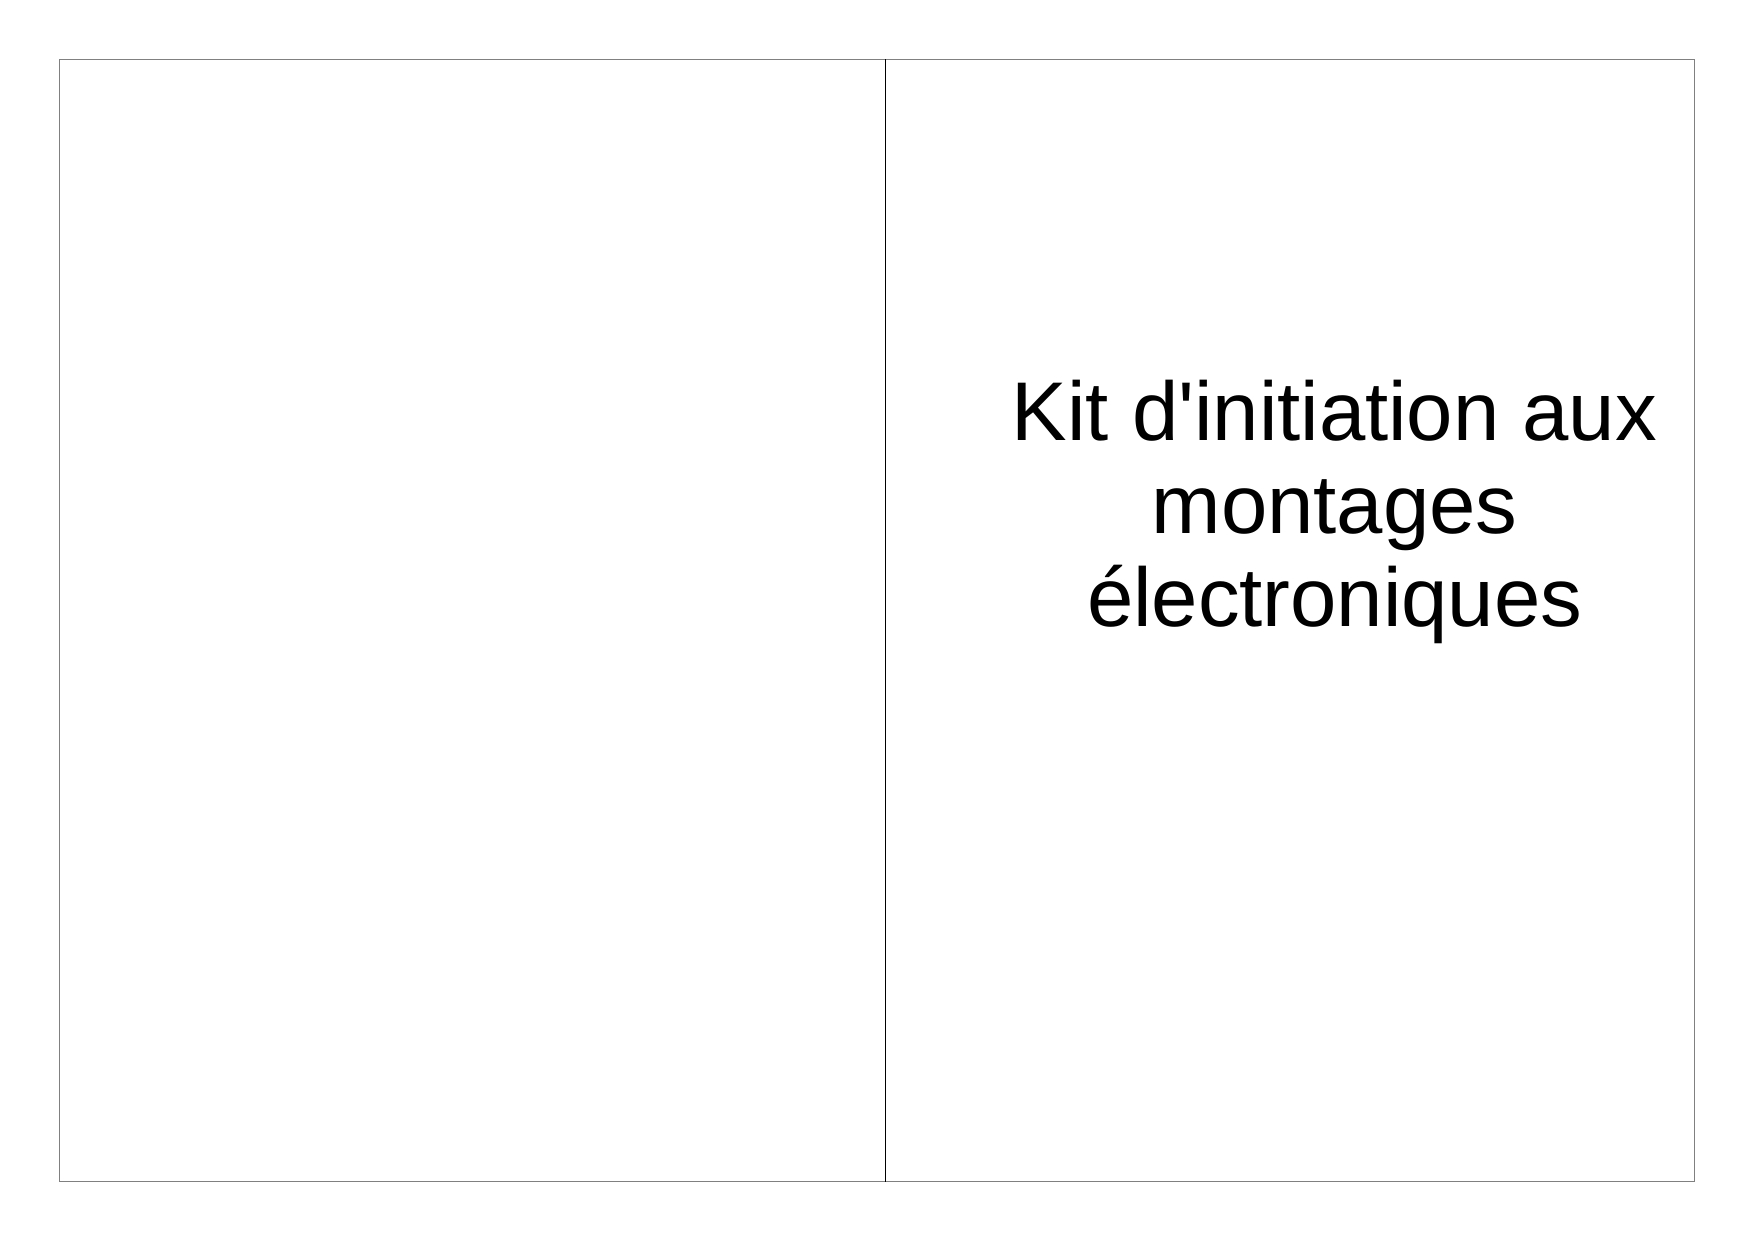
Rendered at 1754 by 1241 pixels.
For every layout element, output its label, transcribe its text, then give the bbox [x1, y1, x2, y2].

title Kit d'initiation aux montages électroniques [921, 364, 1749, 645]
